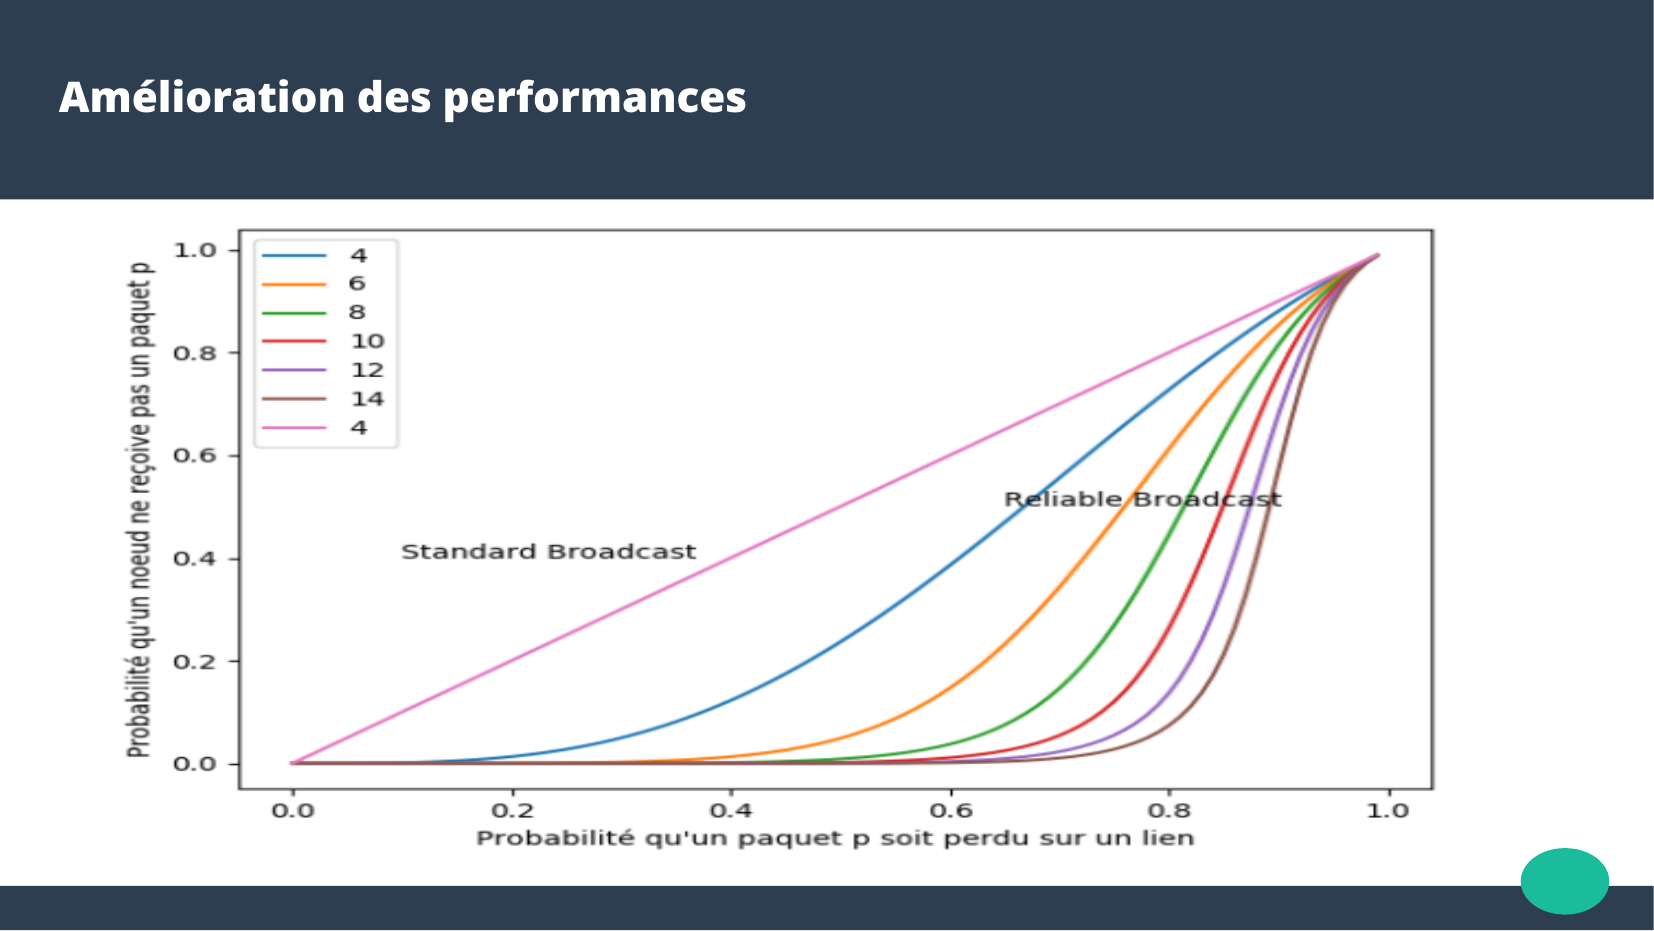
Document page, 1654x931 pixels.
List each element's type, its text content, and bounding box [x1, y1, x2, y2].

title Amélioration des performances [59, 37, 1595, 155]
picture [96, 209, 1464, 871]
